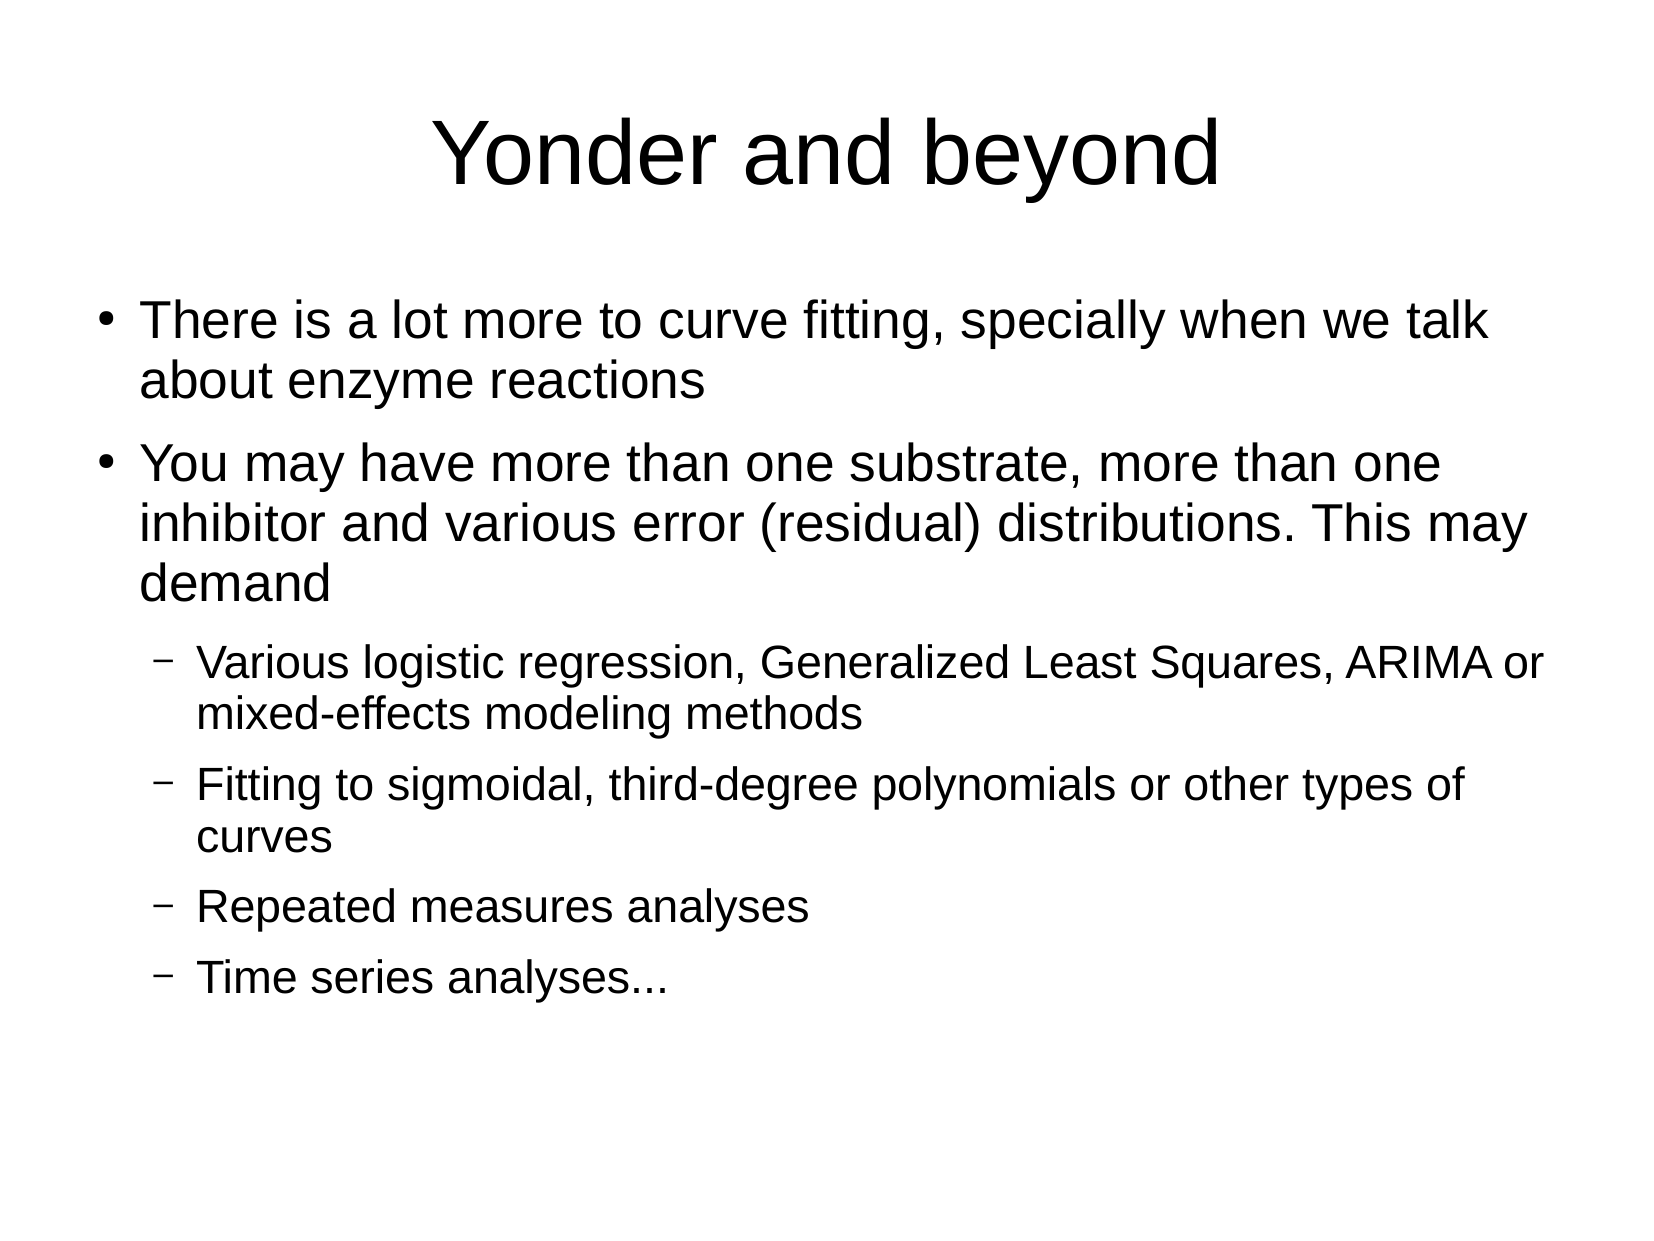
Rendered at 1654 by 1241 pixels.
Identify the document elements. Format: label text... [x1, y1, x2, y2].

title Yonder and beyond [82, 49, 1571, 257]
list There is a lot more to curve fitting, specially when we talk about enzyme reactions You may have more than one substrate, more than one inhibitor and various error (residual) distributions. This may demand Various logistic regression, Generalized Least Squares, ARIMA or mixed-effects modeling methods Fitting to sigmoidal, third-degree polynomials or other types of curves Repeated measures analyses Time series analyses... [82, 290, 1571, 1010]
